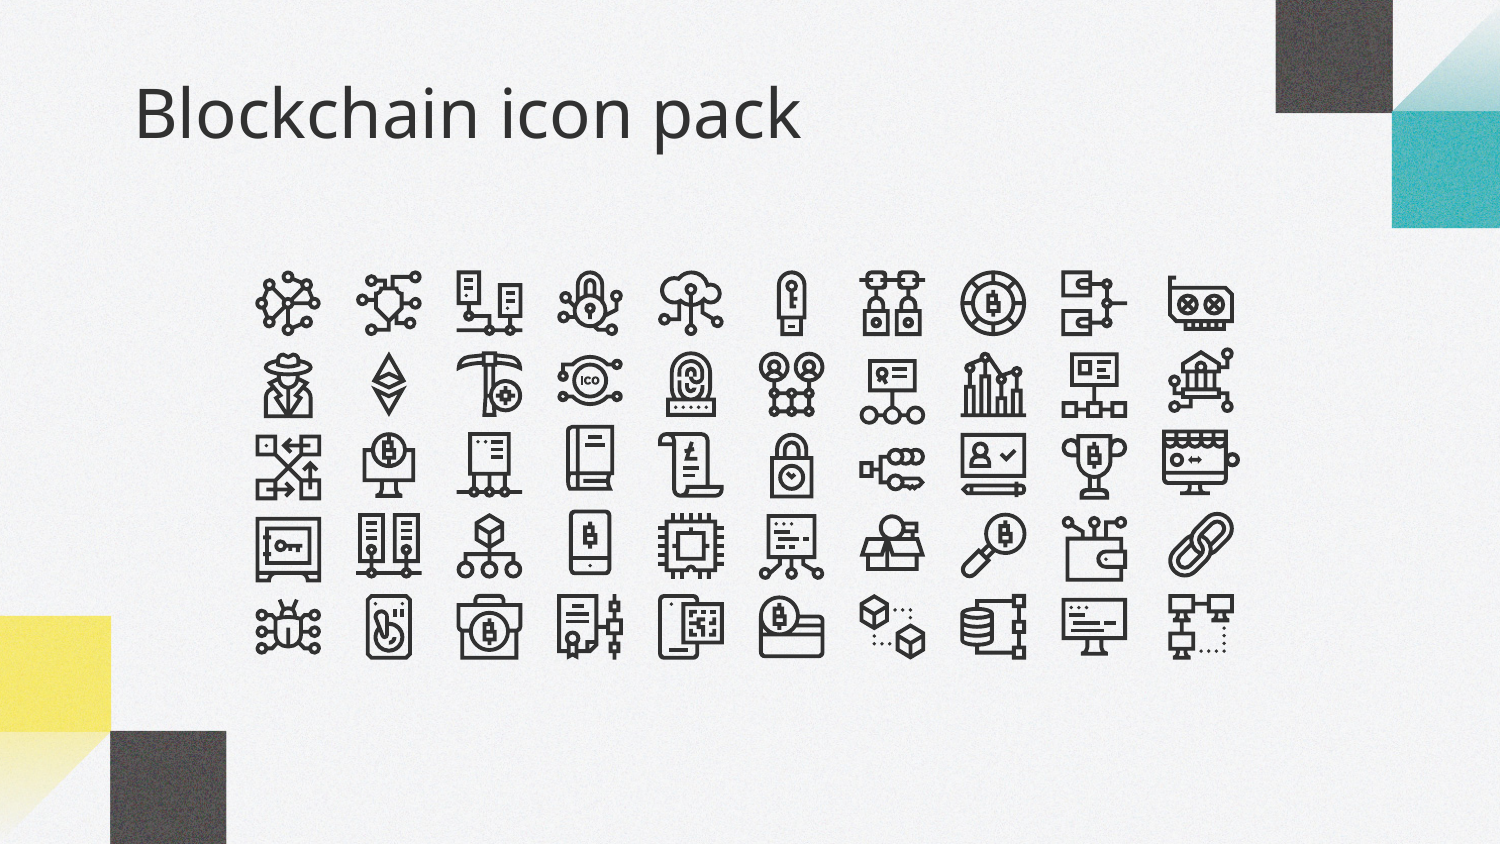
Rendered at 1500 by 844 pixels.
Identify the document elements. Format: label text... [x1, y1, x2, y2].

text_box [572, 362, 609, 399]
text_box [859, 359, 926, 425]
text_box [758, 351, 825, 418]
text_box [356, 270, 422, 337]
text_box [456, 432, 523, 498]
text_box [895, 623, 926, 660]
text_box [568, 509, 612, 576]
text_box [658, 513, 724, 579]
text_box [362, 432, 416, 498]
text_box [1061, 352, 1128, 418]
text_box [960, 351, 1027, 418]
text_box [658, 432, 724, 498]
text_box [960, 270, 1027, 337]
text_box [758, 514, 825, 580]
text_box [371, 385, 407, 417]
text_box [255, 598, 321, 655]
text_box [859, 514, 926, 571]
text_box [557, 270, 623, 337]
text_box [960, 512, 1027, 579]
text_box [1061, 515, 1128, 582]
text_box [776, 270, 807, 337]
text_box [960, 432, 1027, 478]
text_box [859, 594, 889, 631]
text_box [255, 434, 322, 501]
text_box [960, 481, 1027, 498]
text_box [1168, 594, 1234, 660]
text_box [456, 351, 523, 417]
text_box [1061, 270, 1128, 337]
text_box [456, 270, 523, 337]
text_box [356, 513, 422, 579]
text_box [456, 593, 523, 660]
text_box [566, 424, 615, 491]
text_box [1061, 434, 1128, 500]
text_box [859, 270, 926, 337]
text_box [456, 513, 523, 579]
text_box [666, 351, 716, 417]
text_box [255, 516, 322, 583]
text_box [1168, 511, 1234, 578]
text_box [557, 354, 623, 382]
text_box [758, 595, 825, 659]
text_box [255, 270, 321, 337]
text_box [770, 432, 814, 499]
text_box [658, 594, 724, 660]
text_box [557, 594, 623, 660]
text_box [371, 351, 407, 390]
text_box [557, 390, 623, 407]
text_box [1168, 275, 1234, 331]
text_box [960, 593, 1027, 660]
text_box [658, 270, 724, 337]
picture [0, 0, 1500, 844]
text_box [859, 447, 925, 492]
text_box [365, 594, 412, 660]
text_box [1168, 347, 1234, 413]
text_box [1061, 597, 1128, 656]
text_box [263, 352, 313, 419]
text_box [1162, 429, 1240, 496]
title Blockchain icon pack [118, 63, 1159, 158]
